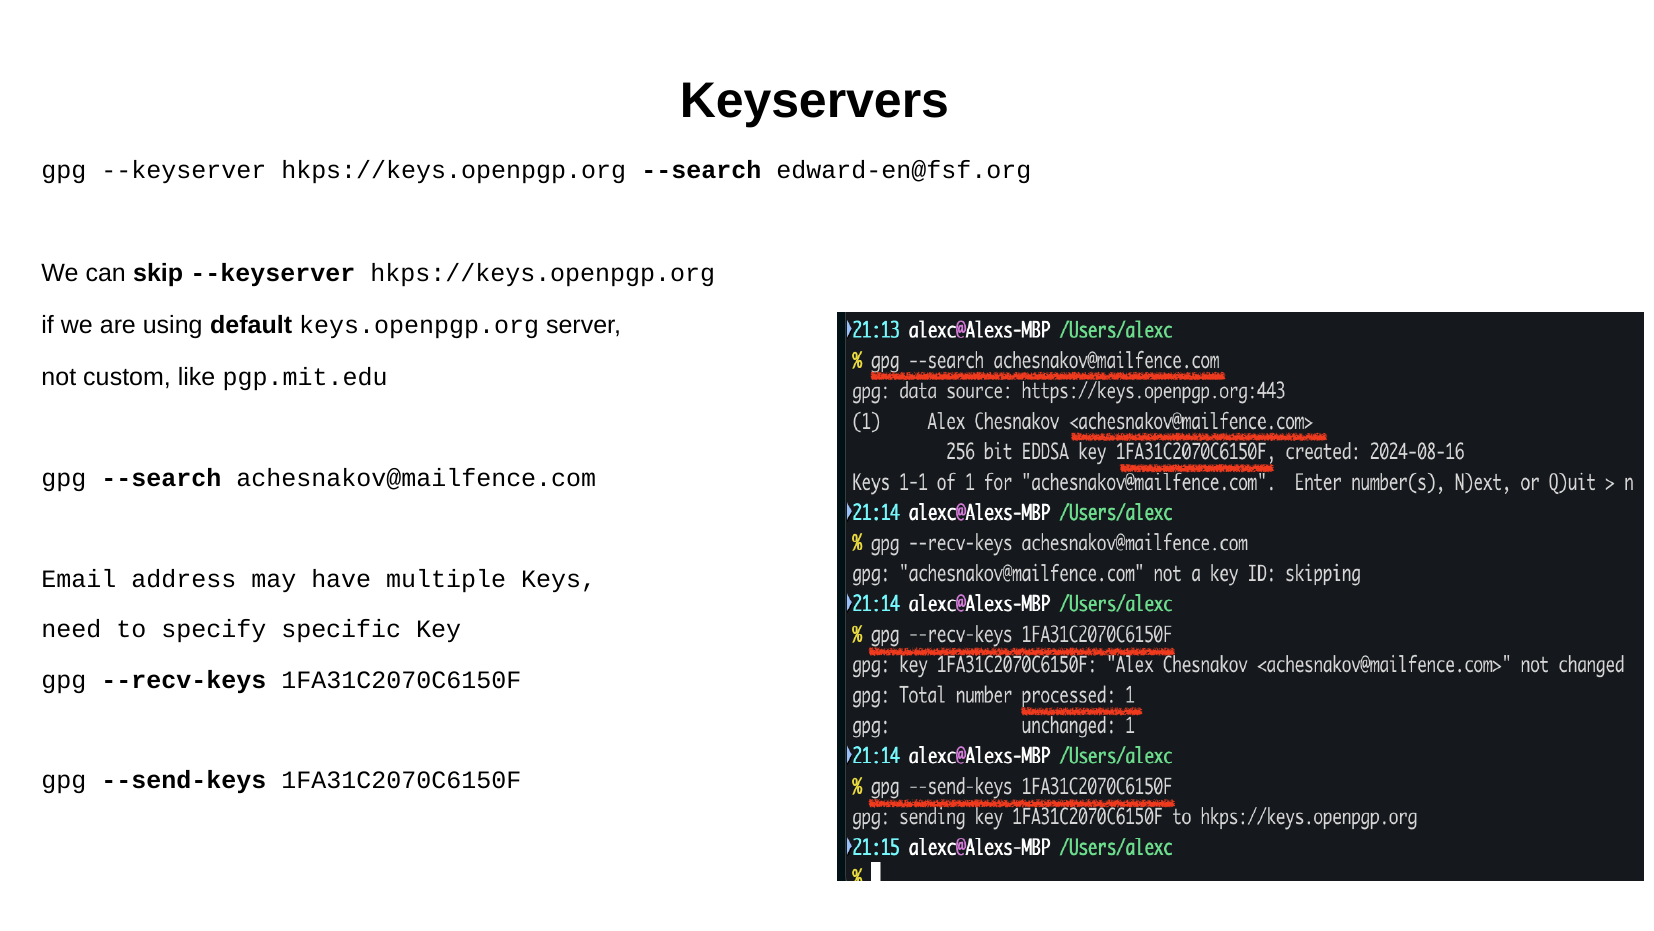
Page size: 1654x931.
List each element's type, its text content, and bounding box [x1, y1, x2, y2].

title Keyservers [108, 42, 1521, 158]
picture [837, 312, 1644, 881]
list gpg --keyserver hkps://keys.openpgp.org --search edward-en@fsf.org We can skip --keyserver hkps://keys.openpgp.org if we are using default keys.openpgp.org server, not custom, like pgp.mit.edu gpg --search achesnakov@mailfence.com Email address may have multiple Keys, need to specify specific Key gpg --recv-keys 1FA31C2070C6150F gpg --send-keys 1FA31C2070C6150F [41, 157, 1454, 797]
